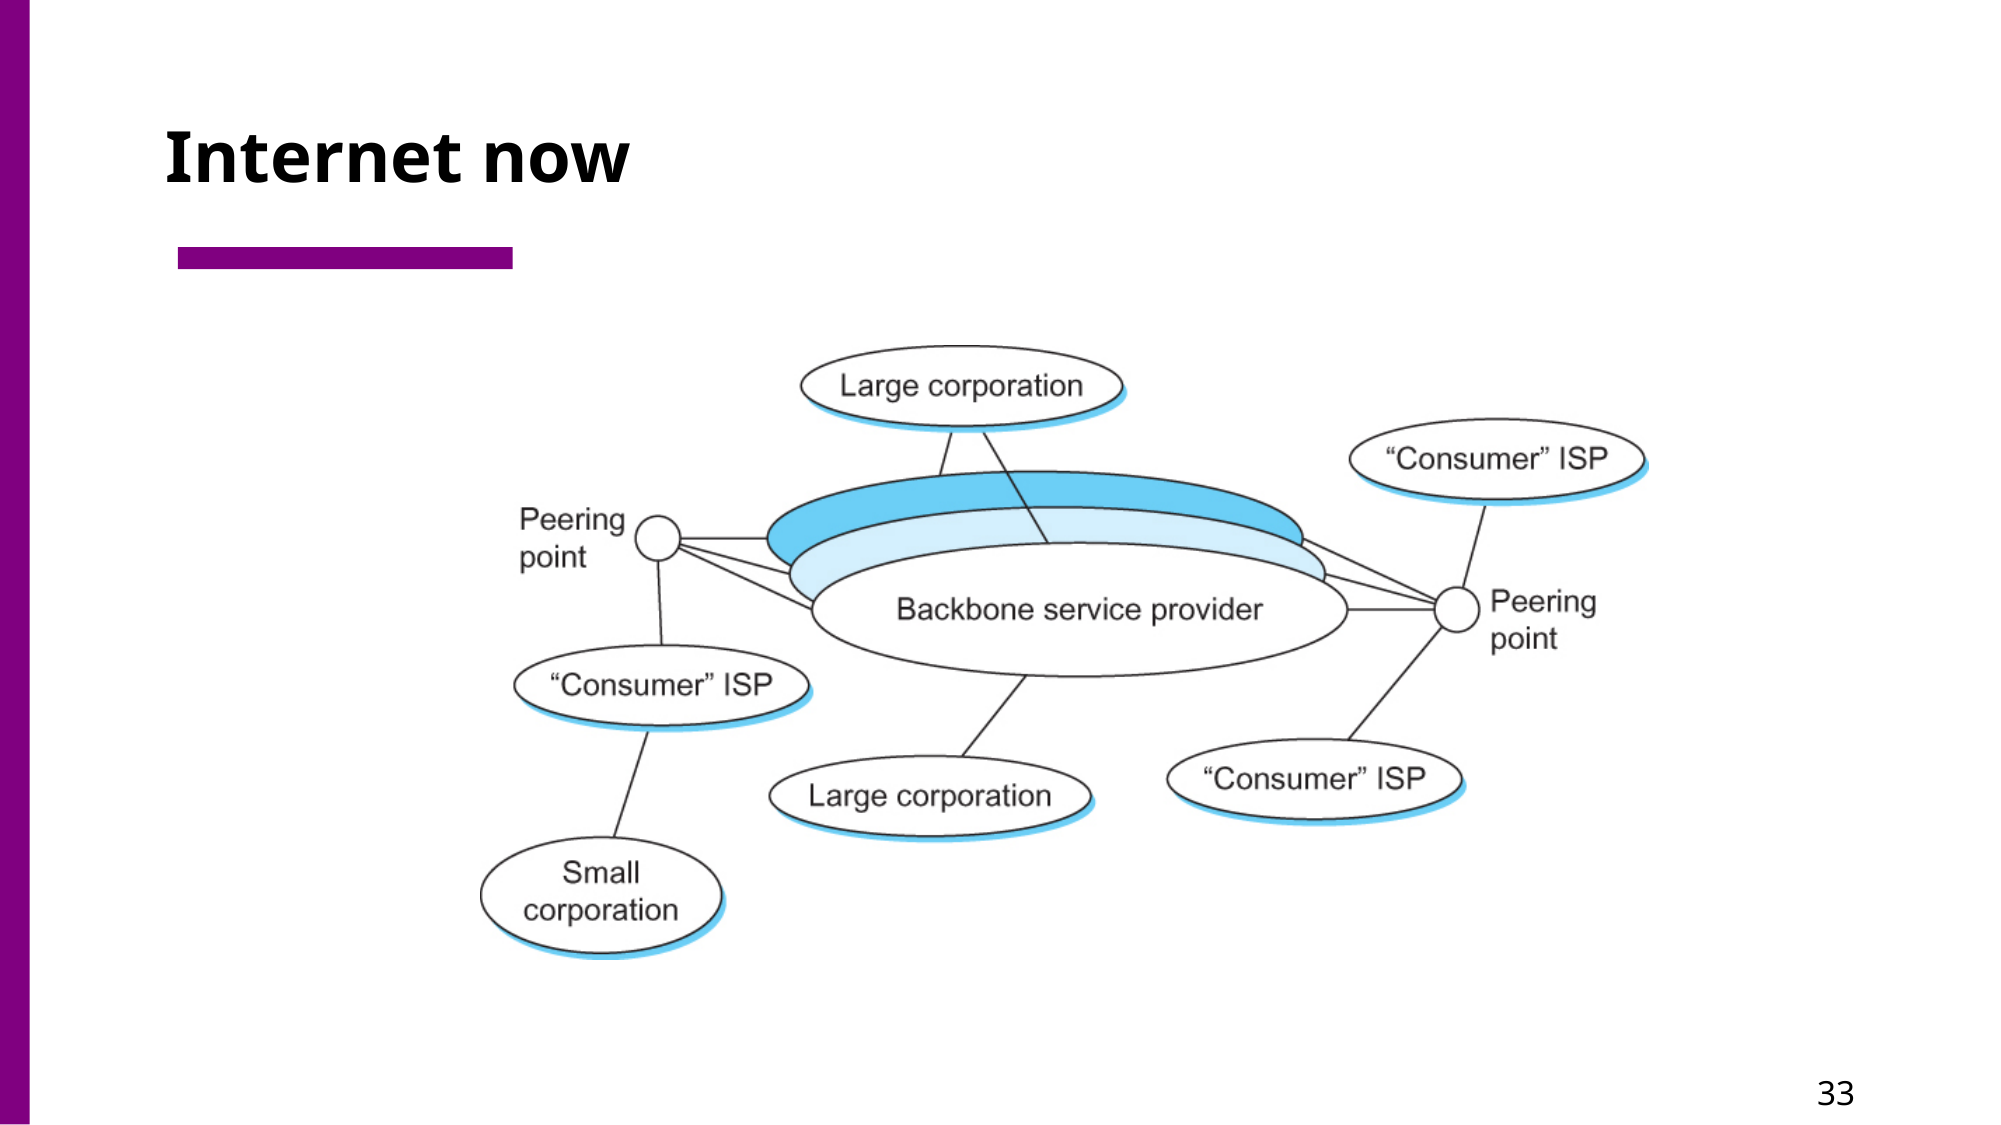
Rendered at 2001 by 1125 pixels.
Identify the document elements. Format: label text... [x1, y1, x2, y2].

text_box Internet now [151, 0, 1849, 212]
picture [480, 345, 1649, 961]
